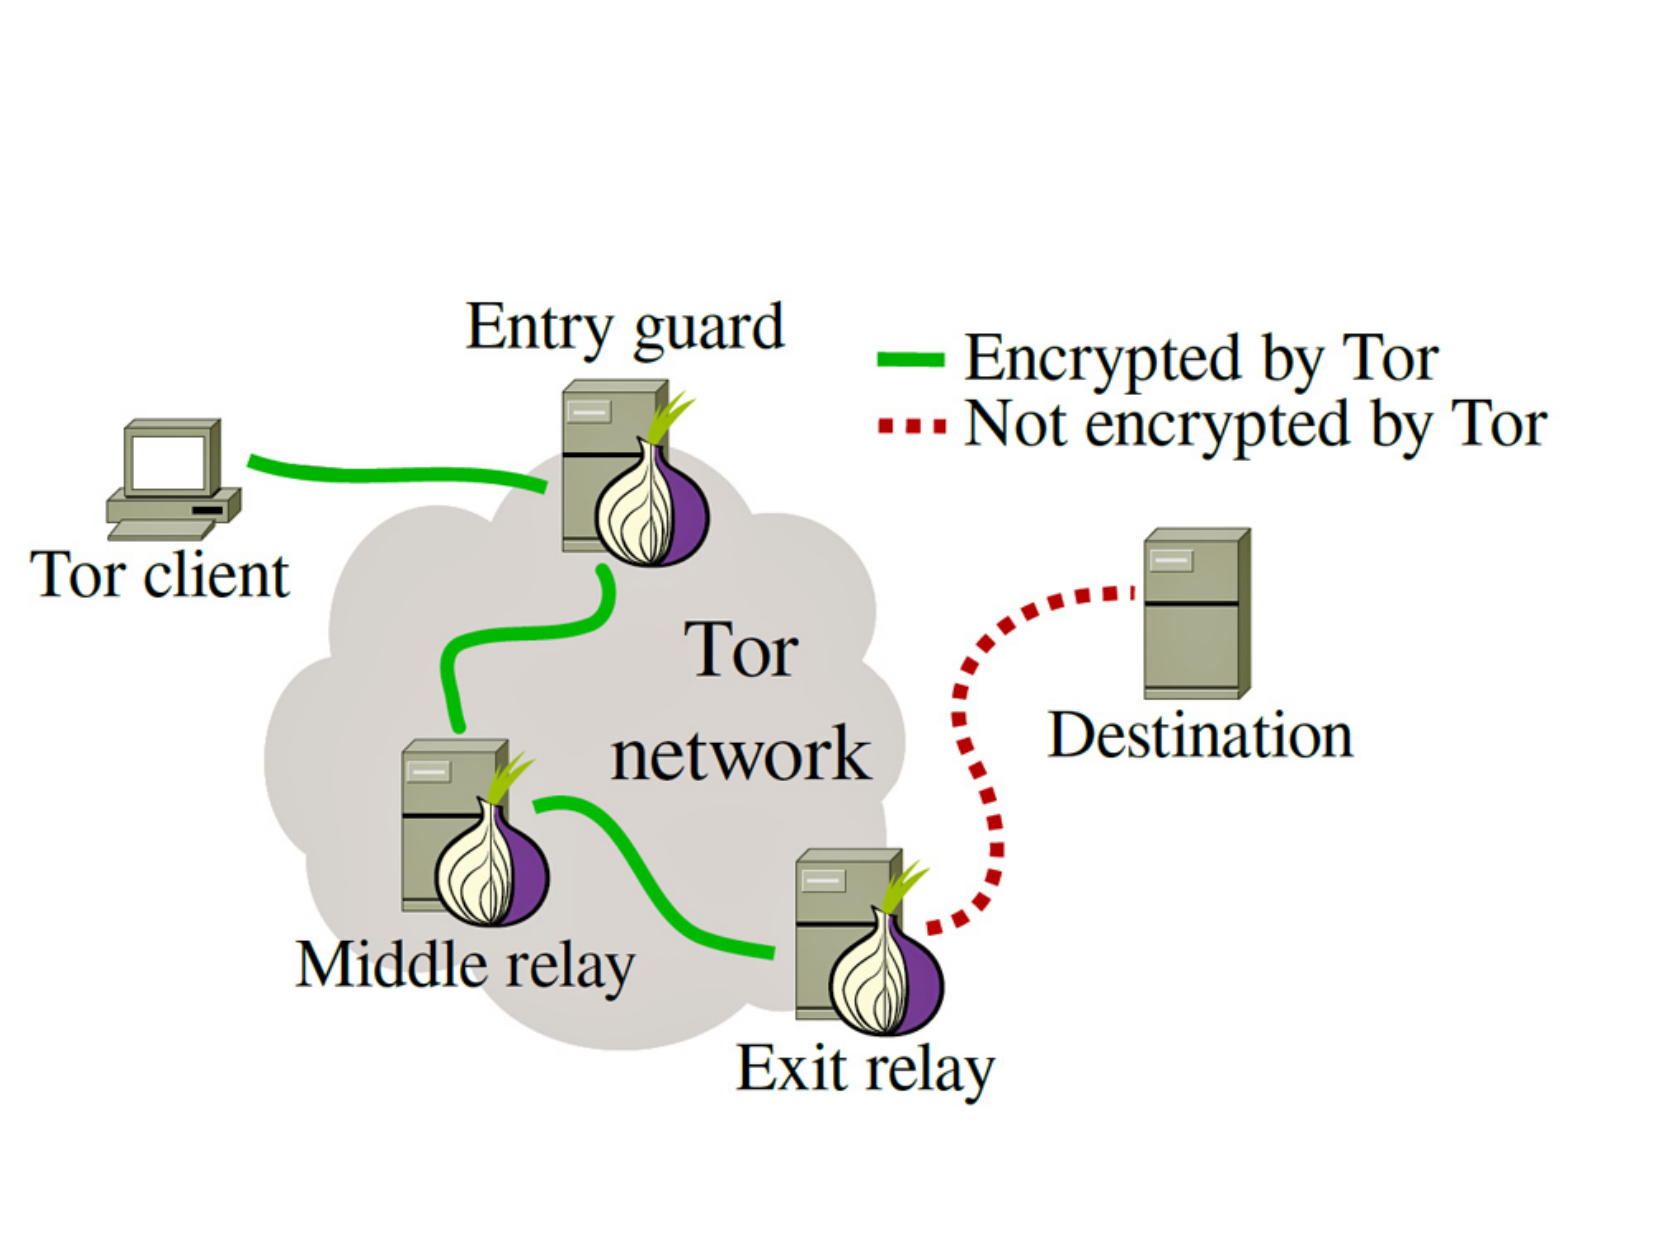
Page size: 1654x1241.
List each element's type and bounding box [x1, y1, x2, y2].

picture [2, 131, 1652, 1134]
